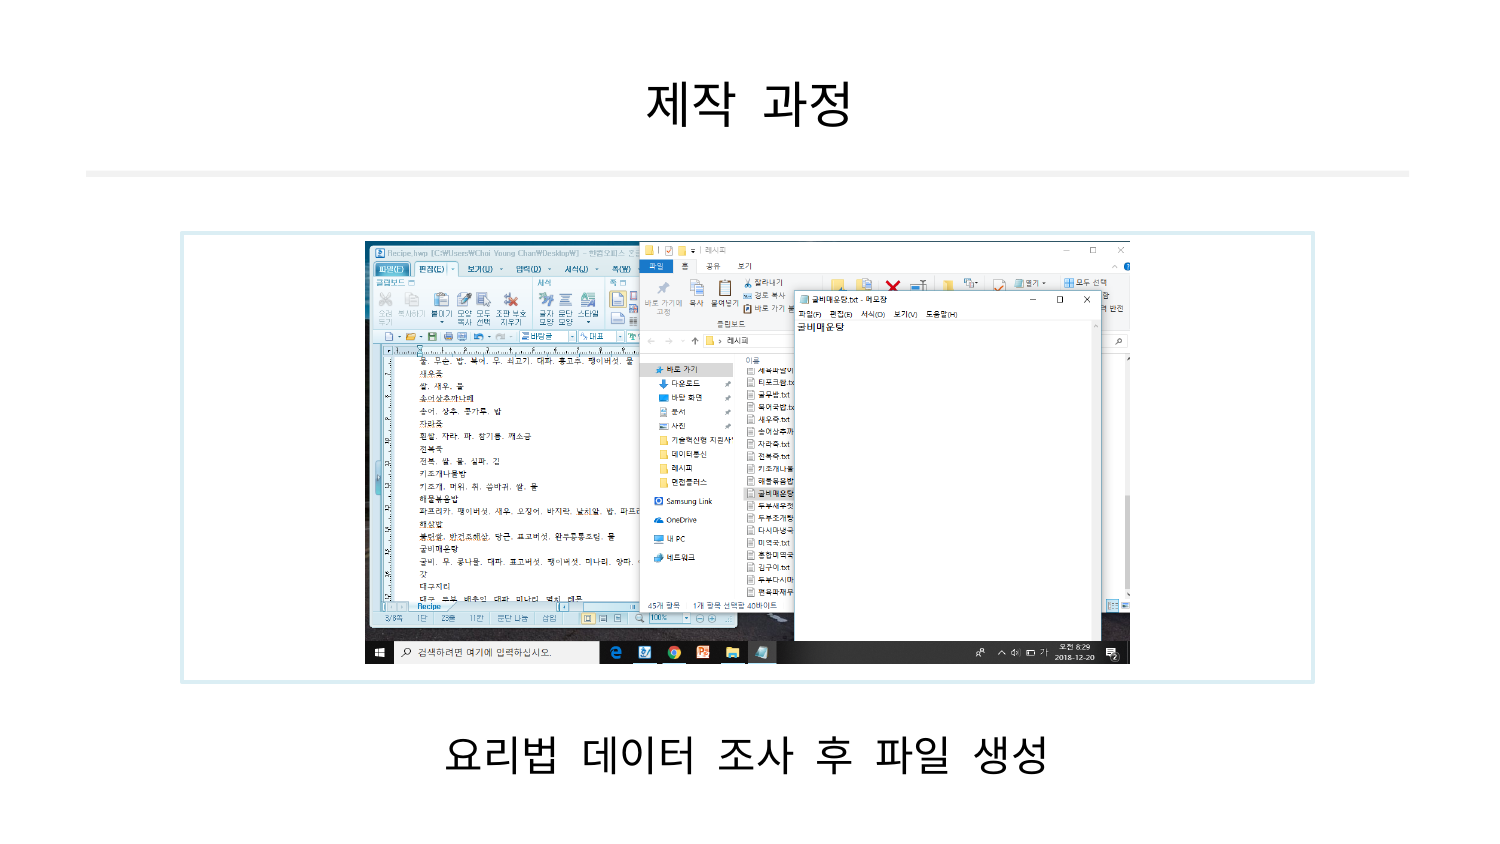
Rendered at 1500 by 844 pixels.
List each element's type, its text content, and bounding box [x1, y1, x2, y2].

picture [365, 241, 1130, 664]
text_box 요리법 데이터 조사 후 파일 생성 [416, 722, 1079, 788]
title 제작 과정 [75, 33, 1425, 174]
